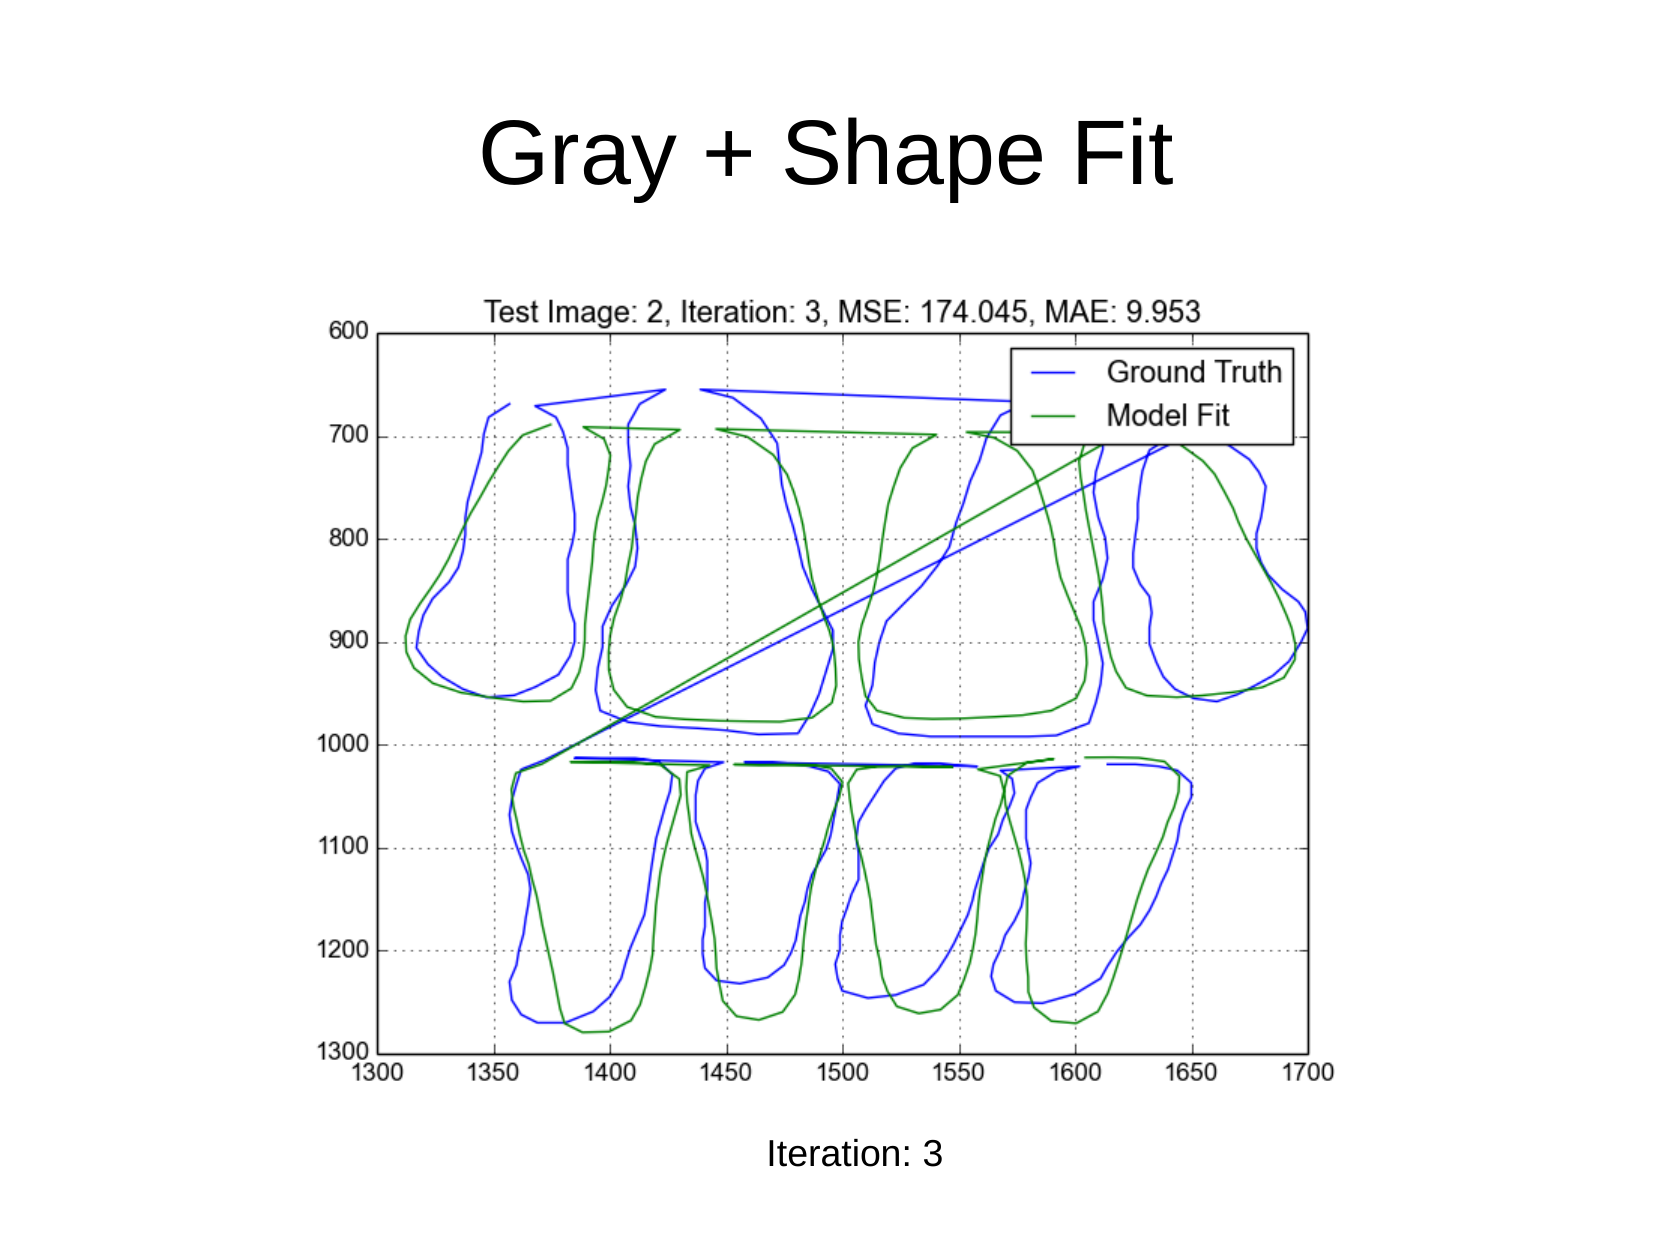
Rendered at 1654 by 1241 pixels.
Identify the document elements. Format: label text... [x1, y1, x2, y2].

picture [227, 243, 1428, 1144]
title Gray + Shape Fit [82, 49, 1571, 257]
text_box Iteration: 3 [390, 1125, 1321, 1182]
